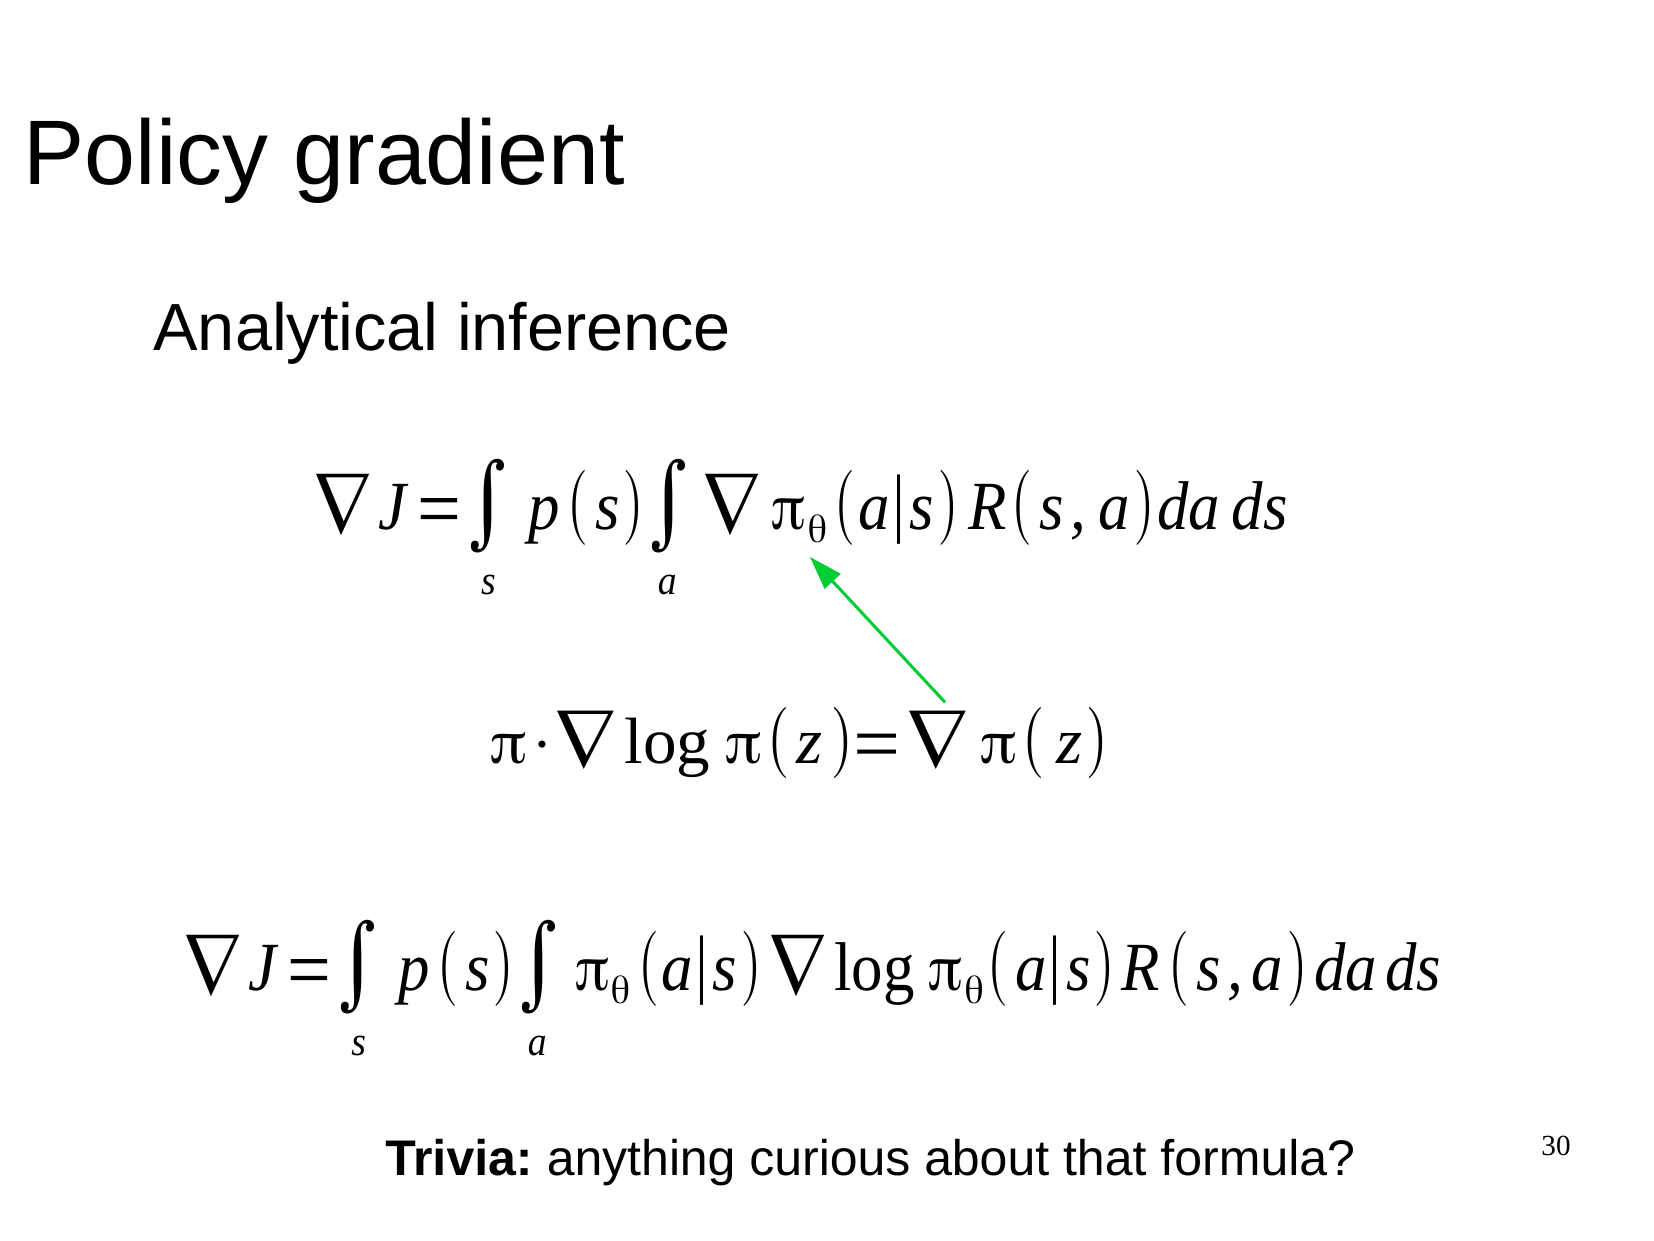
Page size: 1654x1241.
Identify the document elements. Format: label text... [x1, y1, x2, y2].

chart [473, 702, 1126, 782]
list Analytical inference [82, 290, 1571, 1010]
title Policy gradient [23, 49, 1512, 257]
text_box Trivia: anything curious about that formula? [370, 1123, 1371, 1195]
chart [296, 452, 1303, 604]
chart [166, 912, 1459, 1064]
